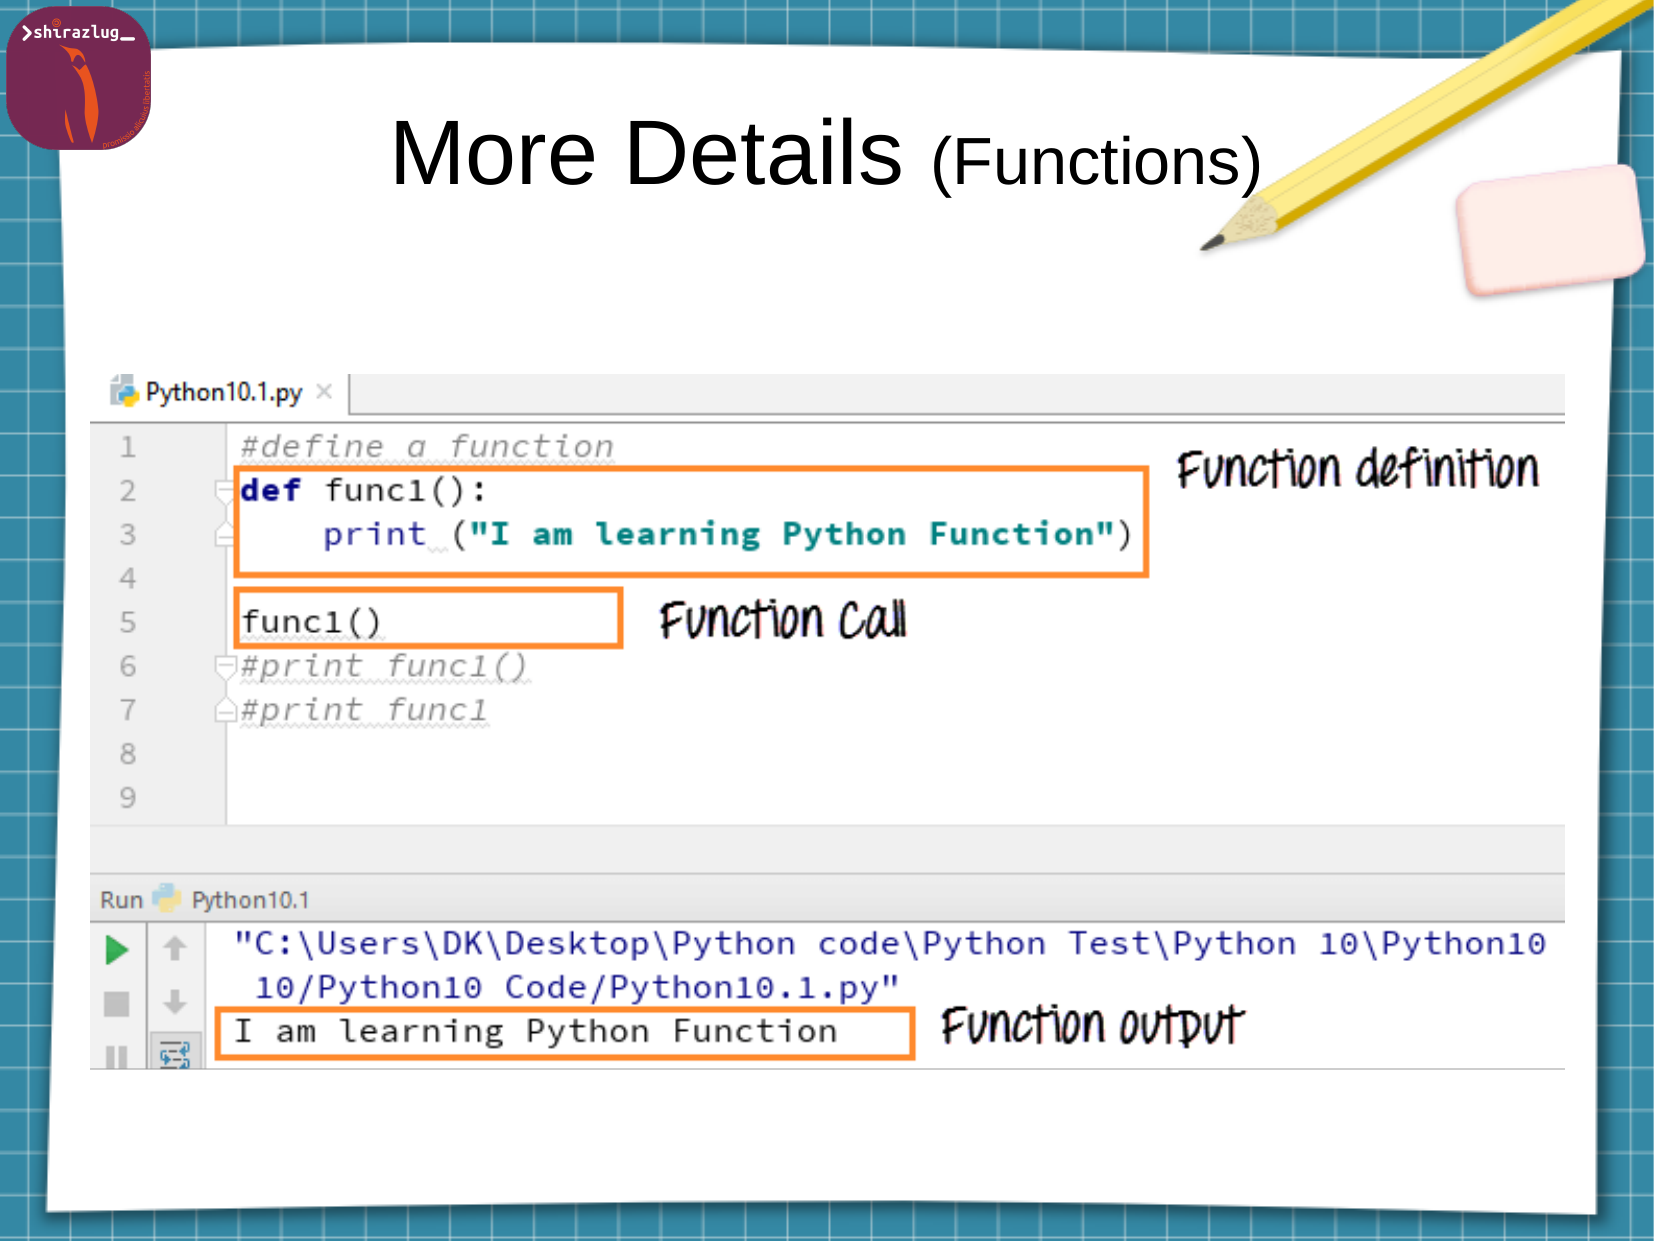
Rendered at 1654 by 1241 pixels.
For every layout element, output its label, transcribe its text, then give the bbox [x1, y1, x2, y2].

title More Details (Functions) [82, 49, 1571, 257]
picture [0, 0, 1654, 1241]
